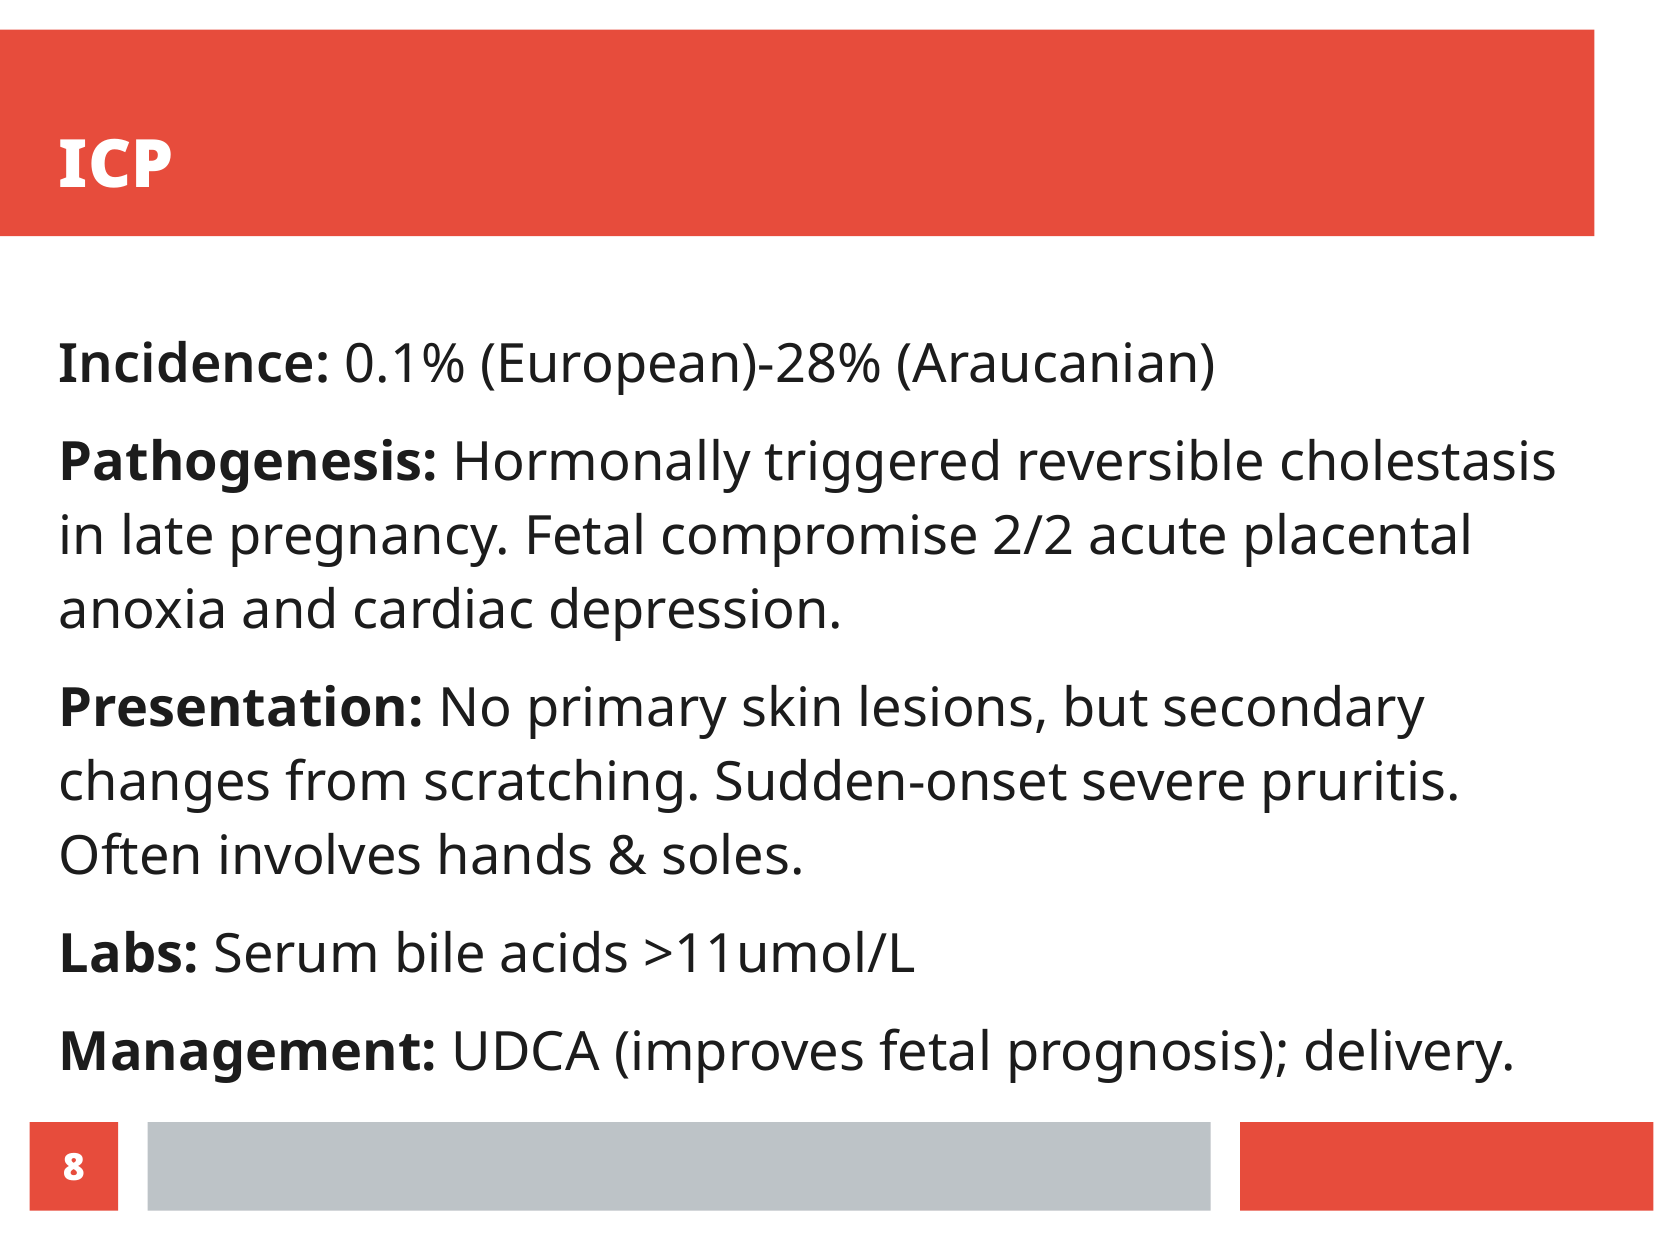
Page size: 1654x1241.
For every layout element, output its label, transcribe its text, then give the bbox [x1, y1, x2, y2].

list Incidence: 0.1% (European)-28% (Araucanian) Pathogenesis: Hormonally triggered reversible cholestasis in late pregnancy. Fetal compromise 2/2 acute placental anoxia and cardiac depression. Presentation: No primary skin lesions, but secondary changes from scratching. Sudden-onset severe pruritis. Often involves hands & soles. Labs: Serum bile acids >11umol/L Management: UDCA (improves fetal prognosis); delivery. [59, 324, 1565, 1093]
title ICP [59, 59, 1595, 207]
